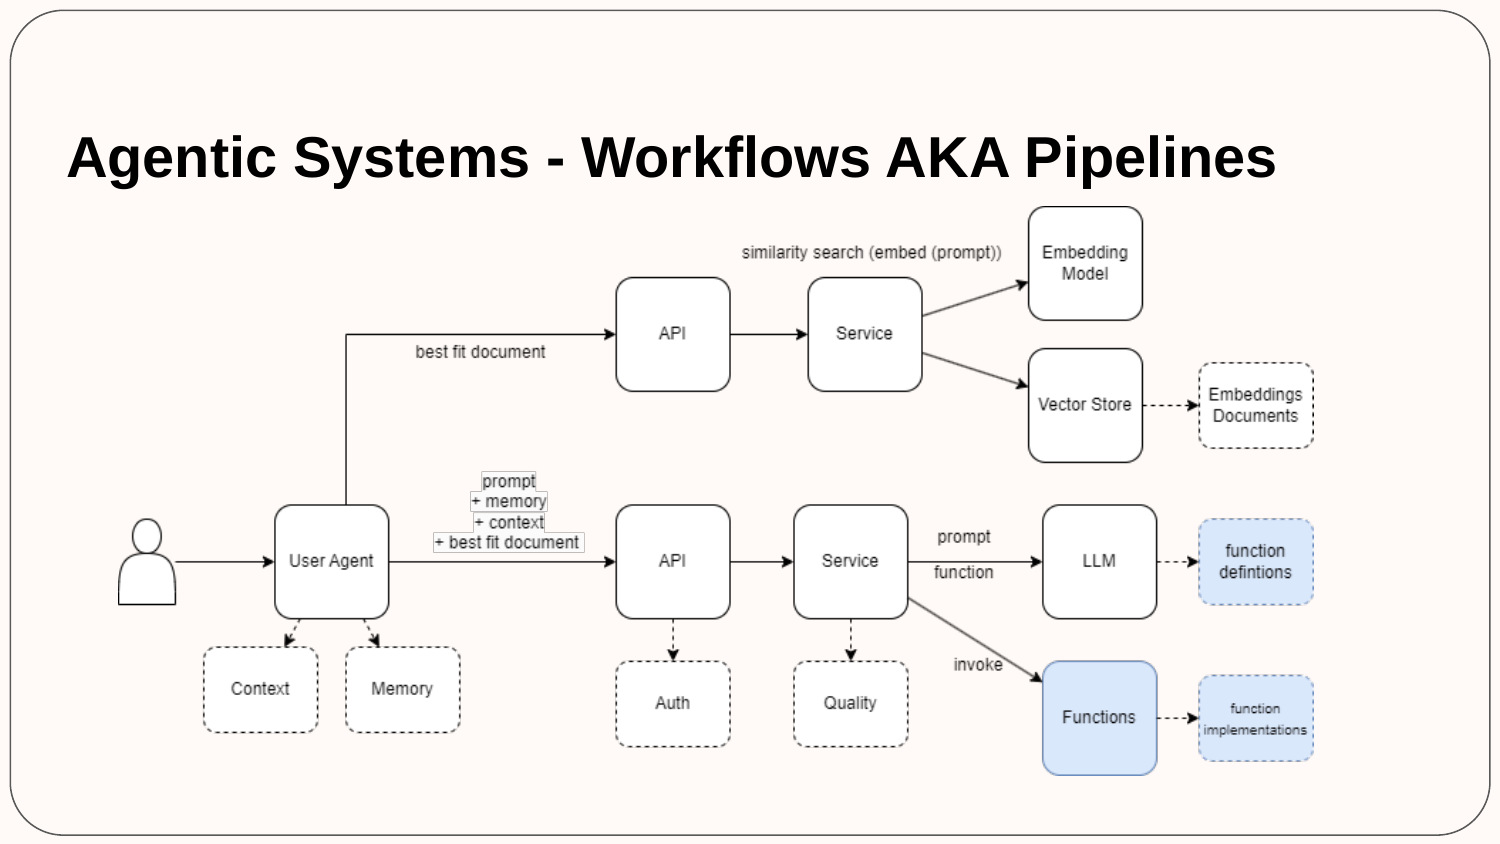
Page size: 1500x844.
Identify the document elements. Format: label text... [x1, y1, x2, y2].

picture [118, 206, 1314, 776]
title Agentic Systems - Workflows AKA Pipelines [51, 85, 1449, 224]
